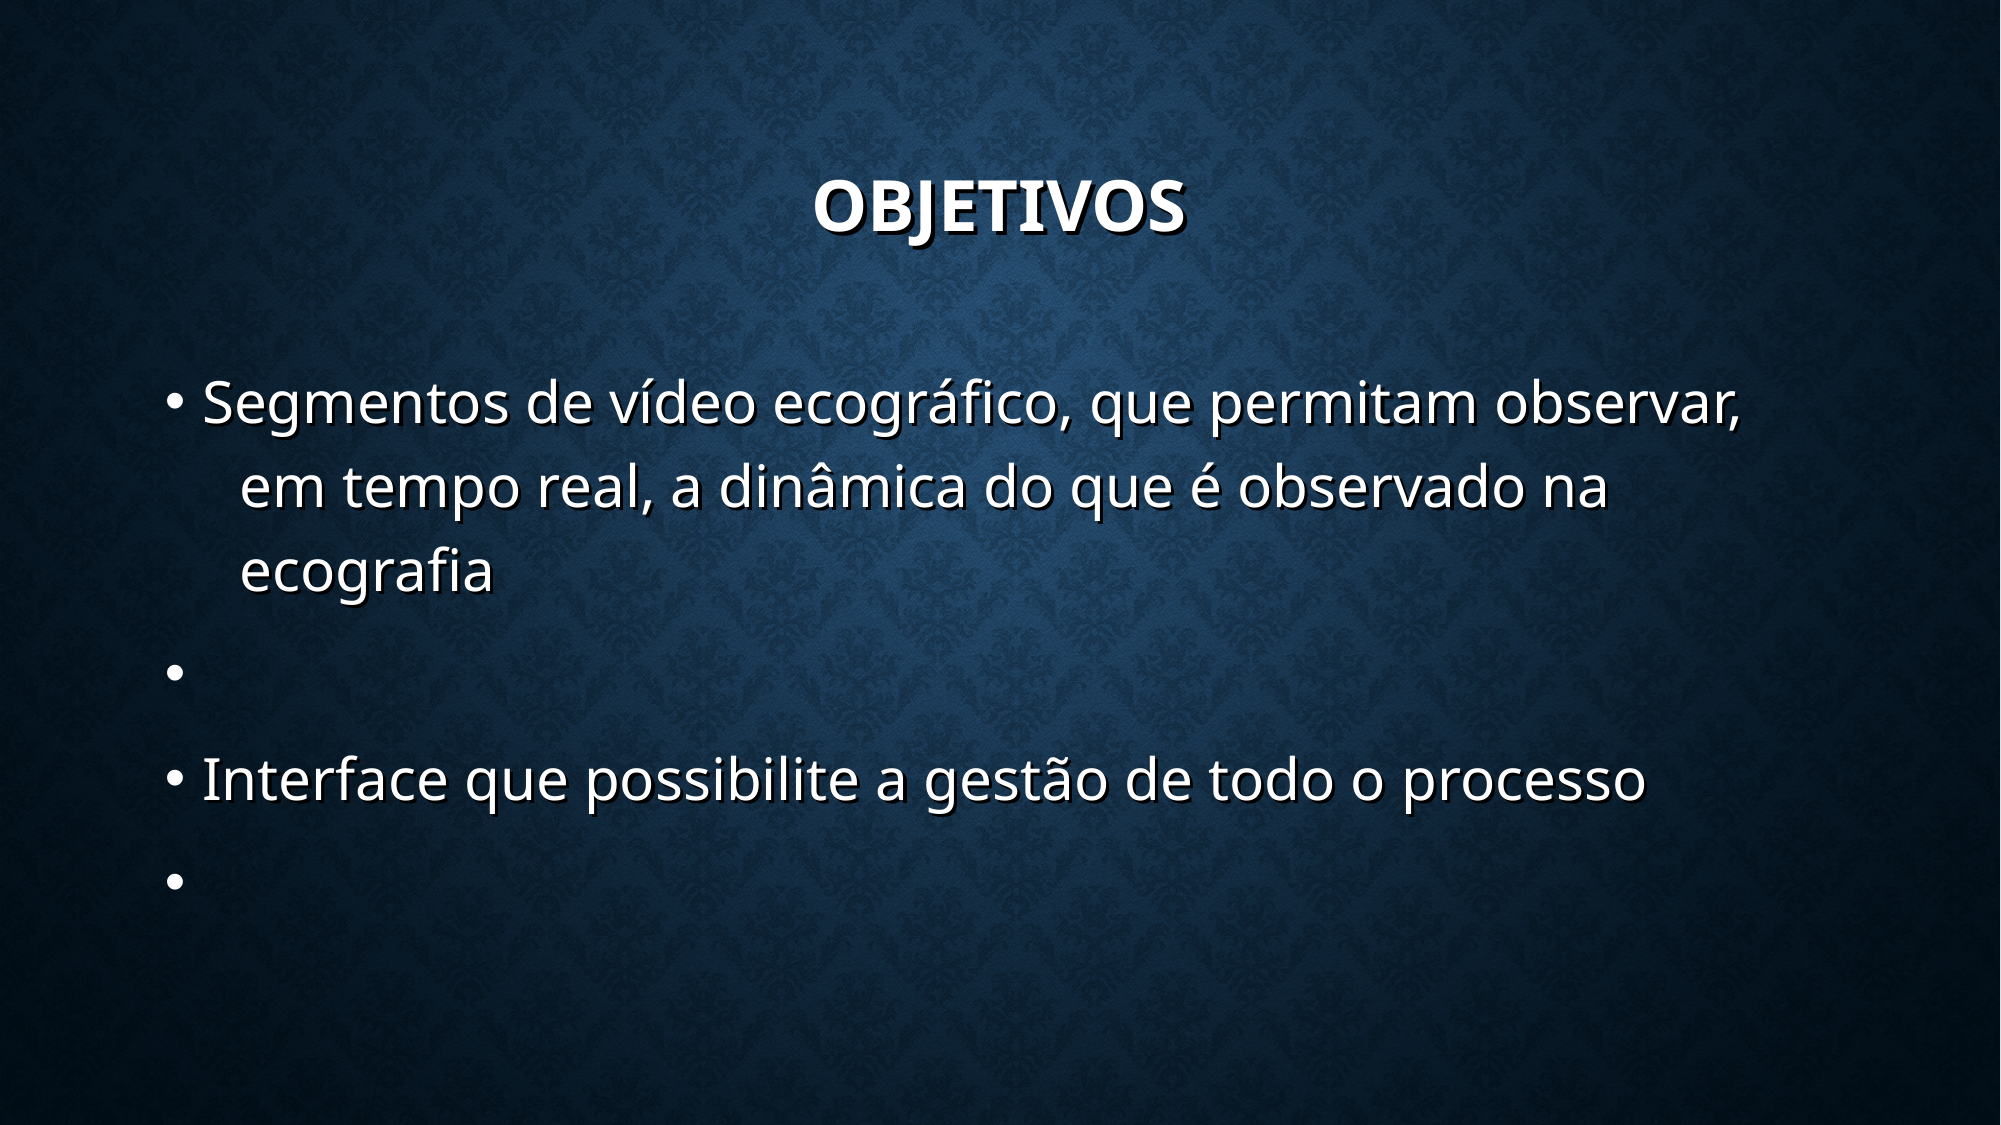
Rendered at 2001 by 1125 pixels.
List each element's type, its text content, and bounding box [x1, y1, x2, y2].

list Segmentos de vídeo ecográfico, que permitam observar, em tempo real, a dinâmica do que é observado na ecografia Interface que possibilite a gestão de todo o processo [149, 343, 1849, 950]
title Objetivos [149, 99, 1849, 318]
